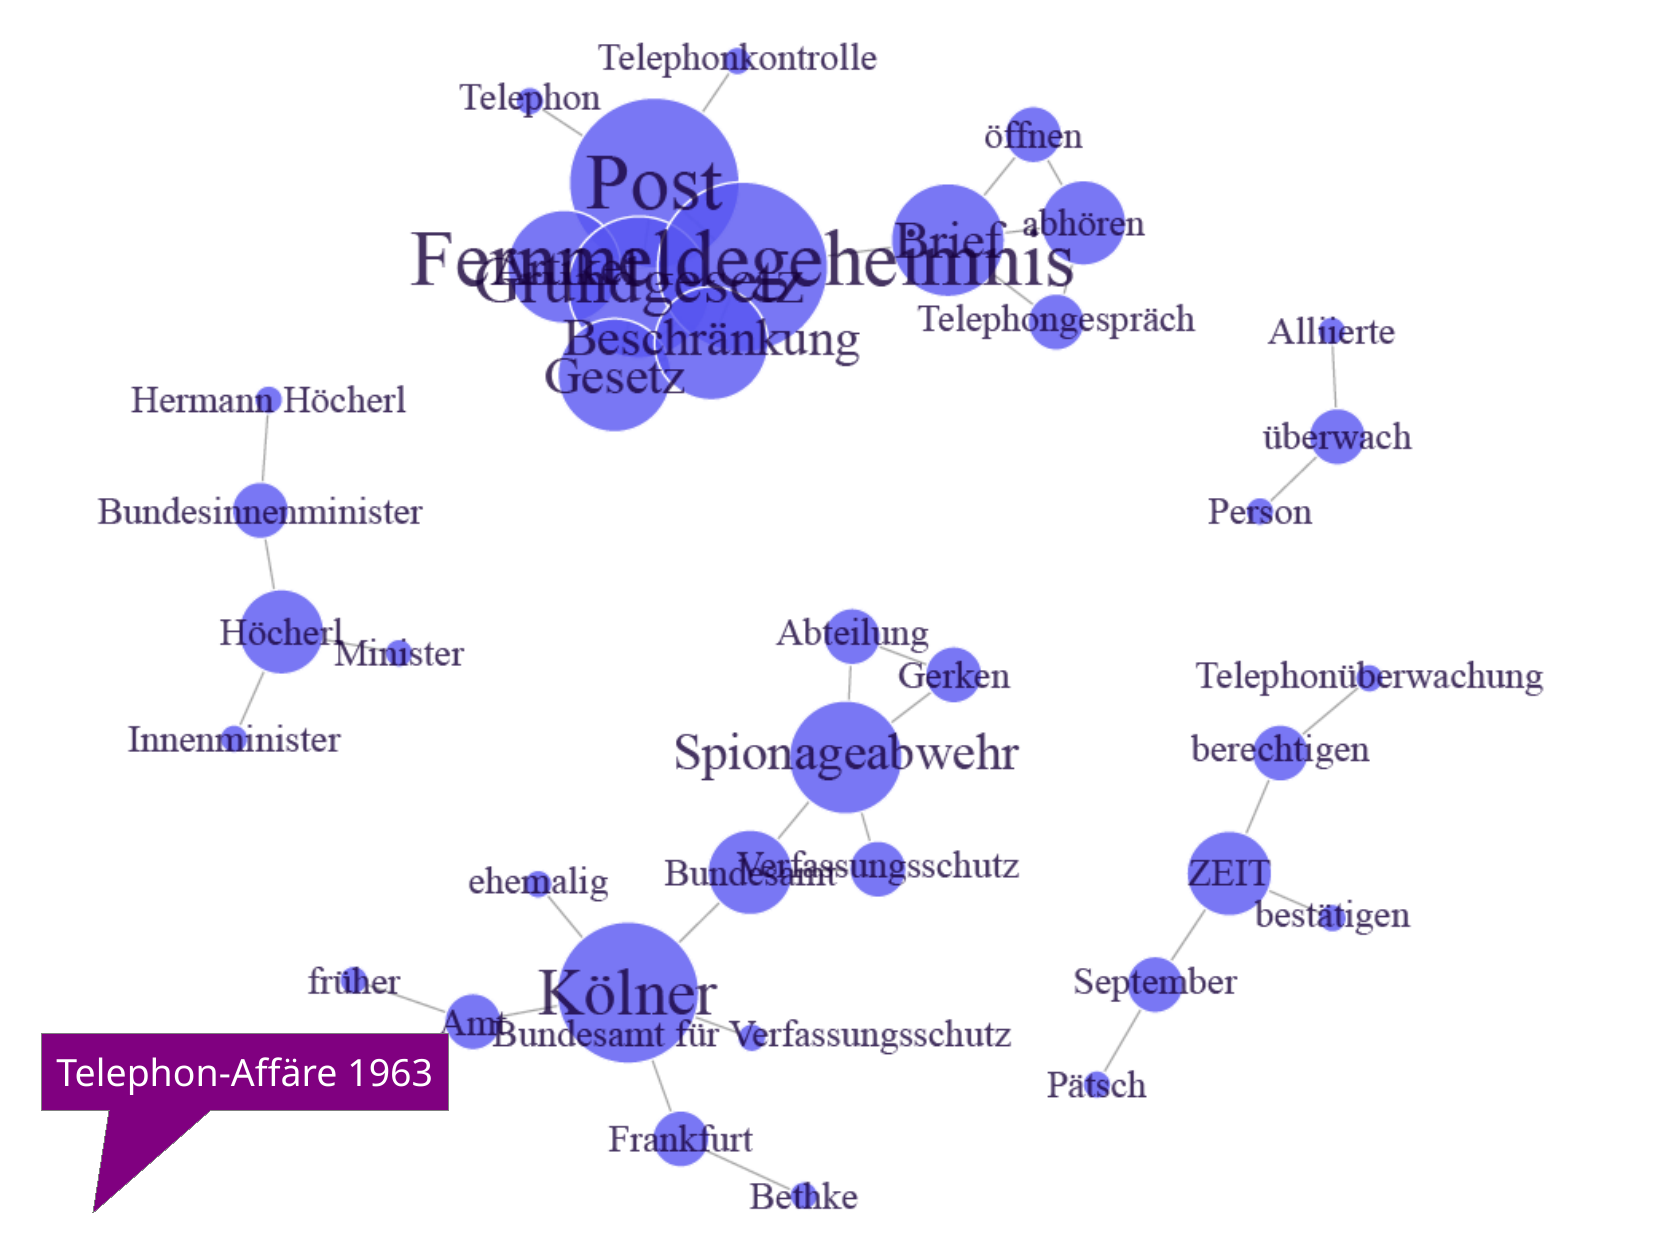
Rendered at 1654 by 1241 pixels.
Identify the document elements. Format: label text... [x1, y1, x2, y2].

picture [82, 0, 1574, 1241]
text_box Telephon-Affäre 1963 [41, 1033, 449, 1213]
